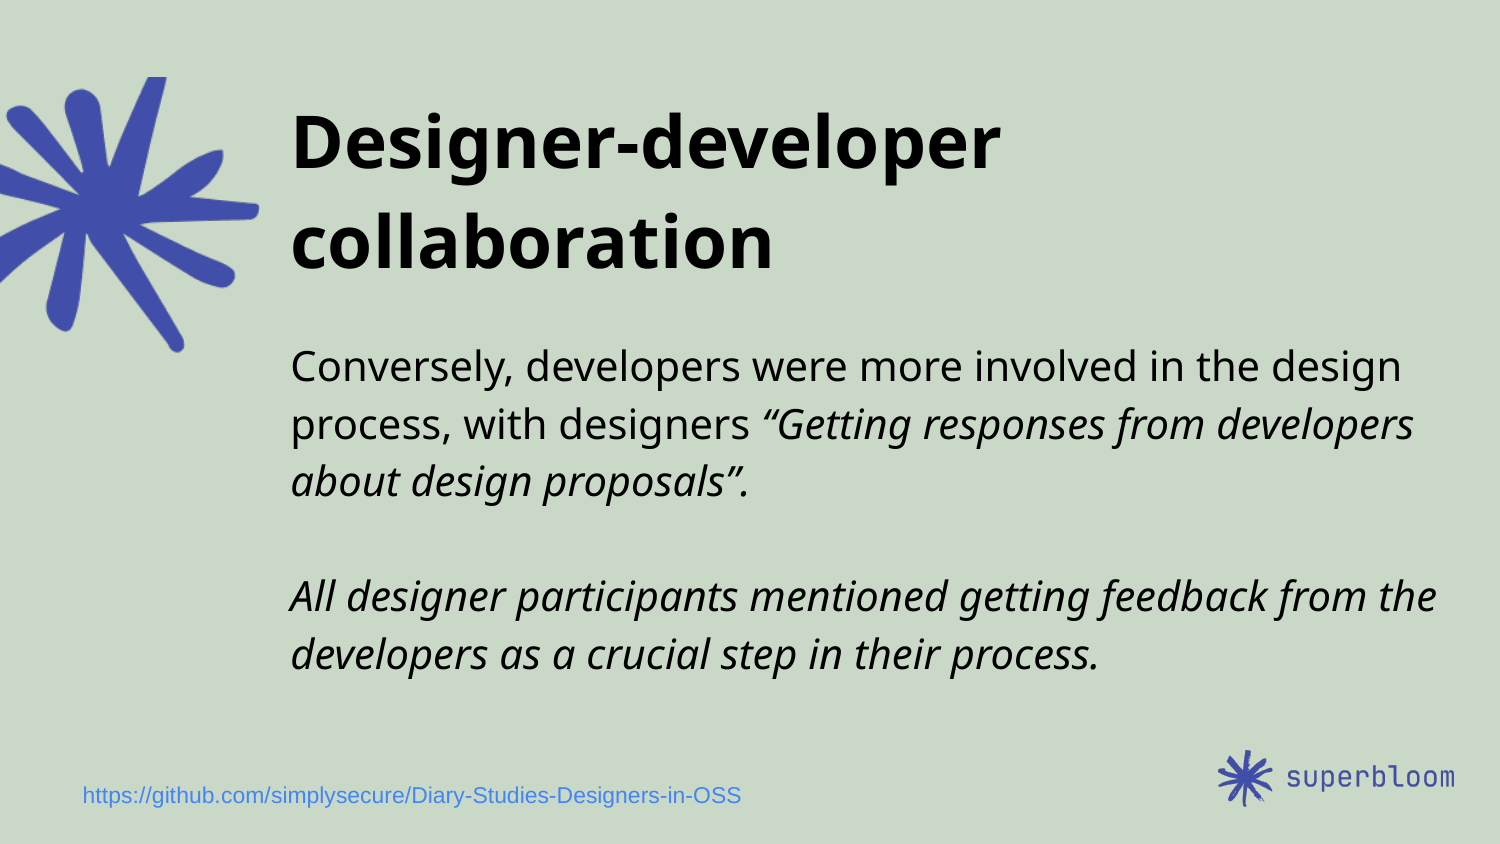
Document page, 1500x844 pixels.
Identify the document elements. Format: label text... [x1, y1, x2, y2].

text_box Designer-developer collaboration [275, 67, 1370, 299]
picture [0, 77, 300, 373]
picture [1218, 750, 1454, 807]
text_box https://github.com/simplysecure/Diary-Studies-Designers-in-OSS [67, 765, 786, 824]
text_box Conversely, developers were more involved in the design process, with designers “Getting responses from developers about design proposals”. All designer participants mentioned getting feedback from the developers as a crucial step in their process. [275, 317, 1475, 693]
